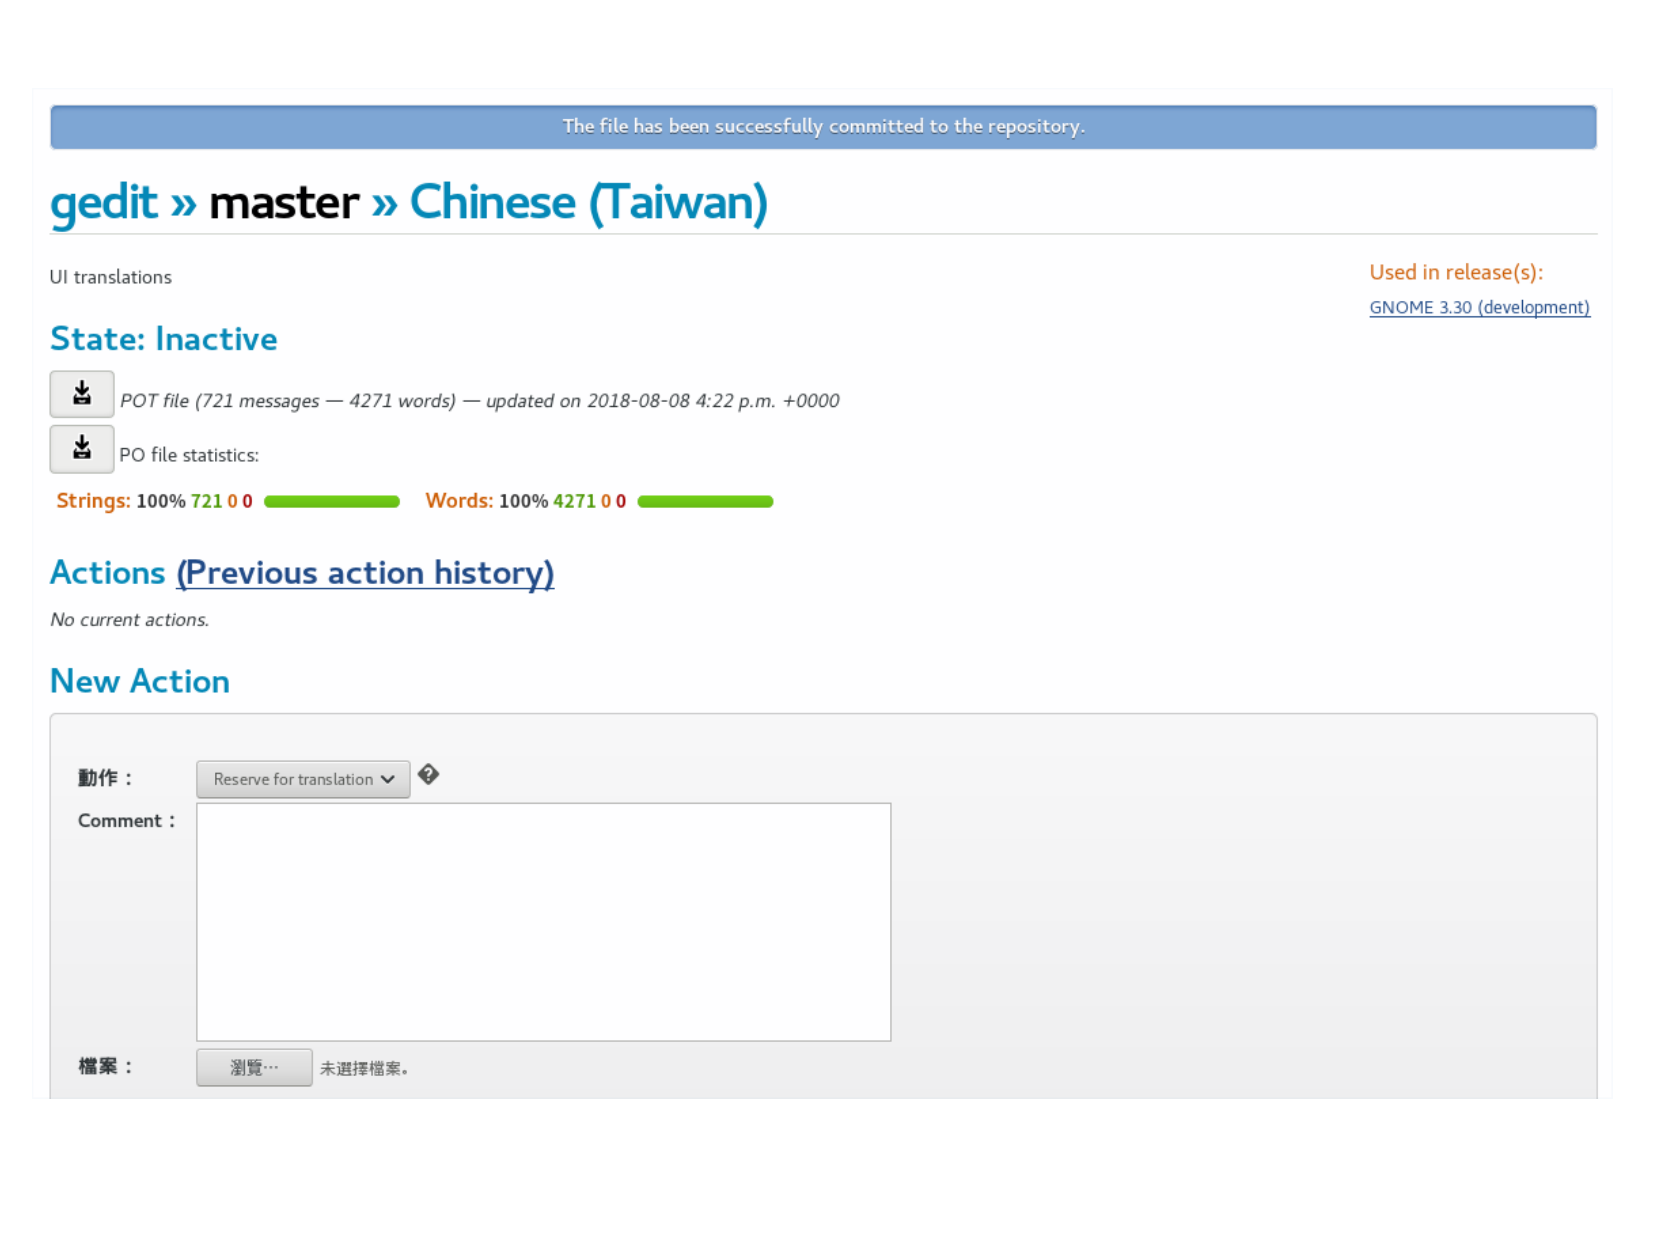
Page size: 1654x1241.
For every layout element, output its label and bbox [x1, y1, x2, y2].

picture [32, 88, 1613, 1099]
